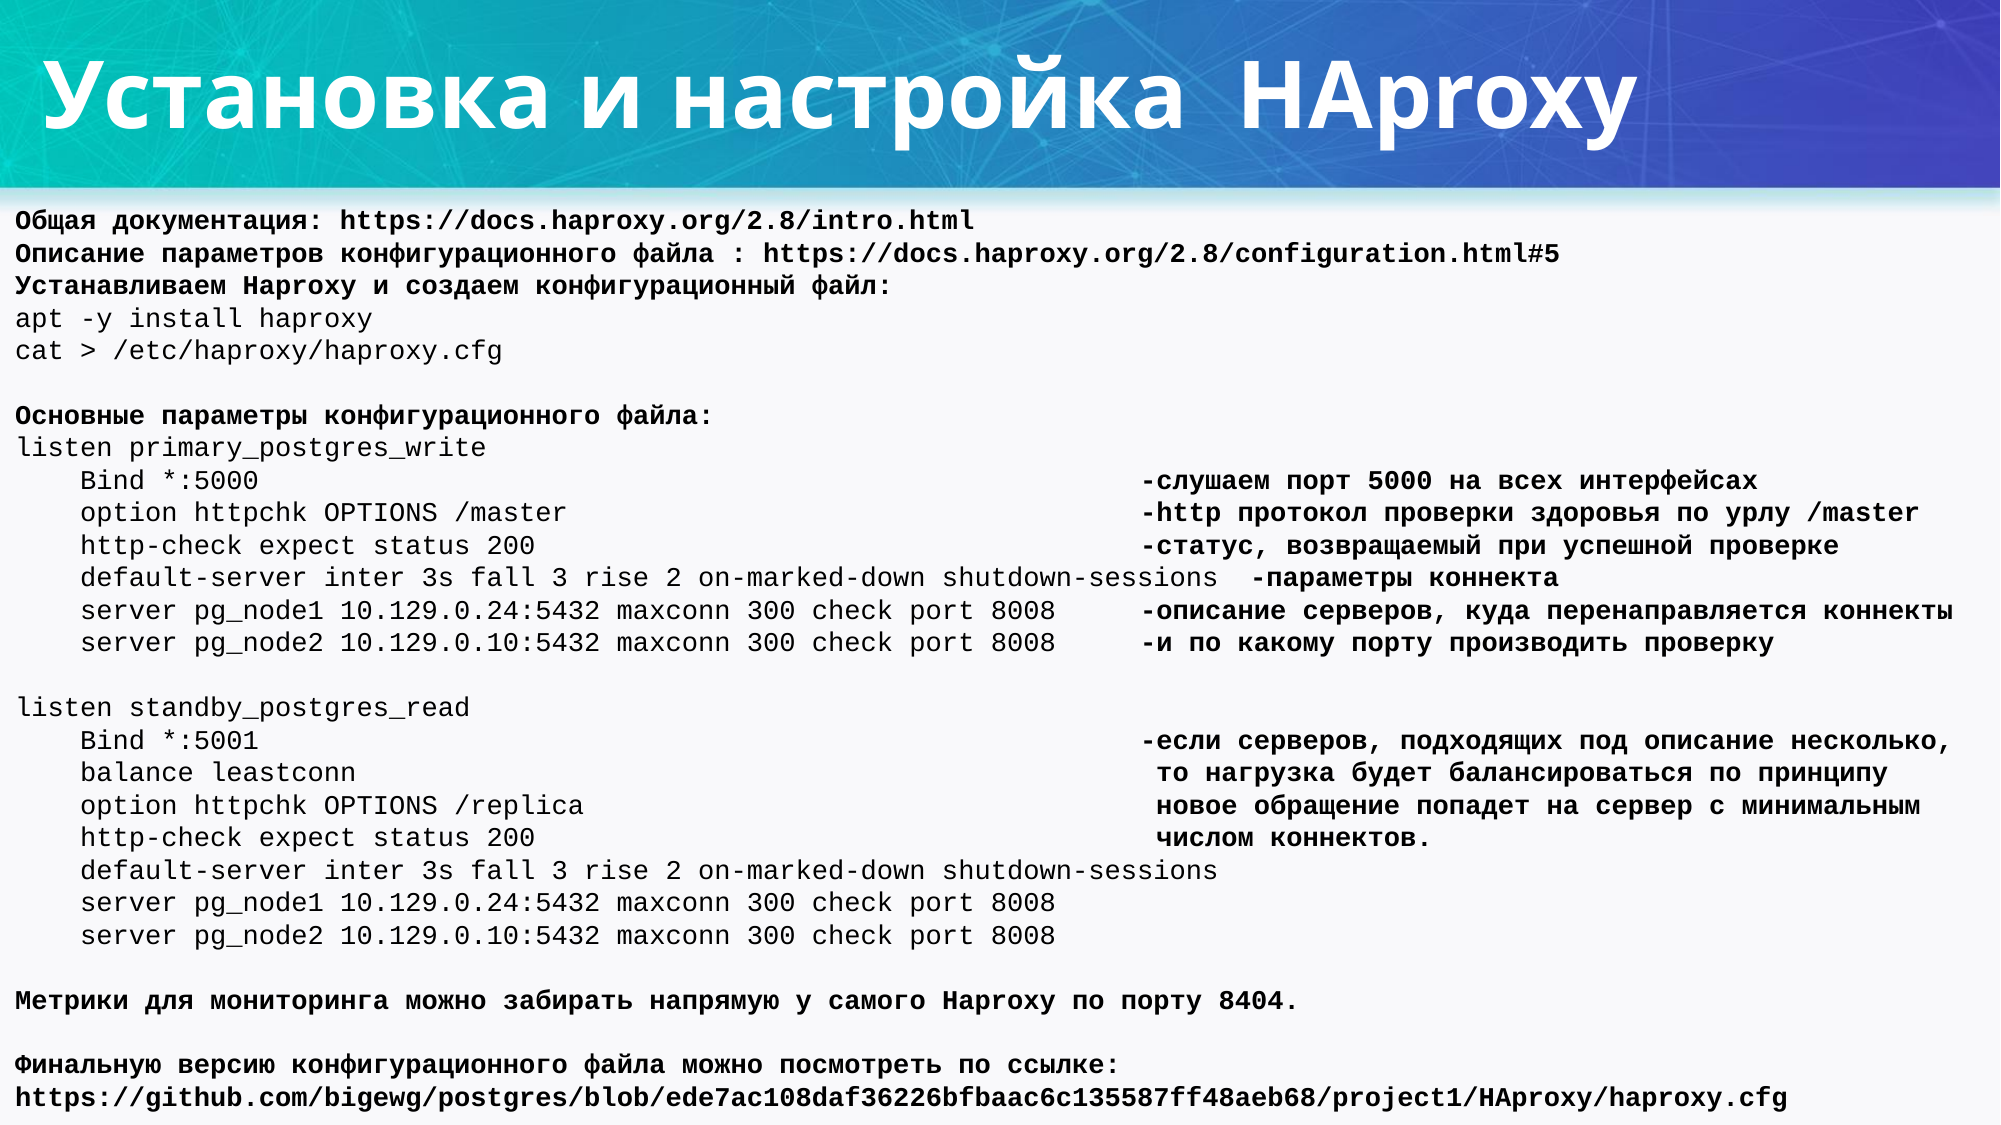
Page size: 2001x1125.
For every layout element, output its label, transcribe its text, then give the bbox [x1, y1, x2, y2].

text_box Установка и настройка HAproxy [42, 57, 1875, 140]
text_box Общая документация: https://docs.haproxy.org/2.8/intro.html Описание параметров конфигурационного файла : https://docs.haproxy.org/2.8/configuration.html#5 Устанавливаем Haproxy и создаем конфигурационный файл: apt -y install haproxy cat > /etc/haproxy/haproxy.cfg Основные параметры конфигурационного файла: listen primary_postgres_write Bind *:5000 -слушаем порт 5000 на всех интерфейсах option httpchk OPTIONS /master -http протокол проверки здоровья по урлу /master http-check expect status 200 -статус, возвращаемый при успешной проверке default-server inter 3s fall 3 rise 2 on-marked-down shutdown-sessions -параметры коннекта server pg_node1 10.129.0.24:5432 maxconn 300 check port 8008 -описание серверов, куда перенаправляется коннекты server pg_node2 10.129.0.10:5432 maxconn 300 check port 8008 -и по какому порту производить проверку listen standby_postgres_read Bind *:5001 -если серверов, подходящих под описание несколько, balance leastconn то нагрузка будет балансироваться по принципу option httpchk OPTIONS /replica новое обращение попадет на сервер с минимальным http-check expect status 200 числом коннектов. default-server inter 3s fall 3 rise 2 on-marked-down shutdown-sessions server pg_node1 10.129.0.24:5432 maxconn 300 check port 8008 server pg_node2 10.129.0.10:5432 maxconn 300 check port 8008 Метрики для мониторинга можно забирать напрямую у самого Haproxy по порту 8404. Финальную версию конфигурационного файла можно посмотреть по ссылке: https://github.com/bigewg/postgres/blob/ede7ac108daf36226bfbaac6c135587ff48aeb68/project1/HAproxy/haproxy.cfg [0, 187, 1977, 1125]
text_box Установка и настройка HAproxy [909, 87, 929, 118]
text_box Установка и настройка HAproxy [1394, 87, 1414, 118]
picture [0, 0, 2000, 1125]
